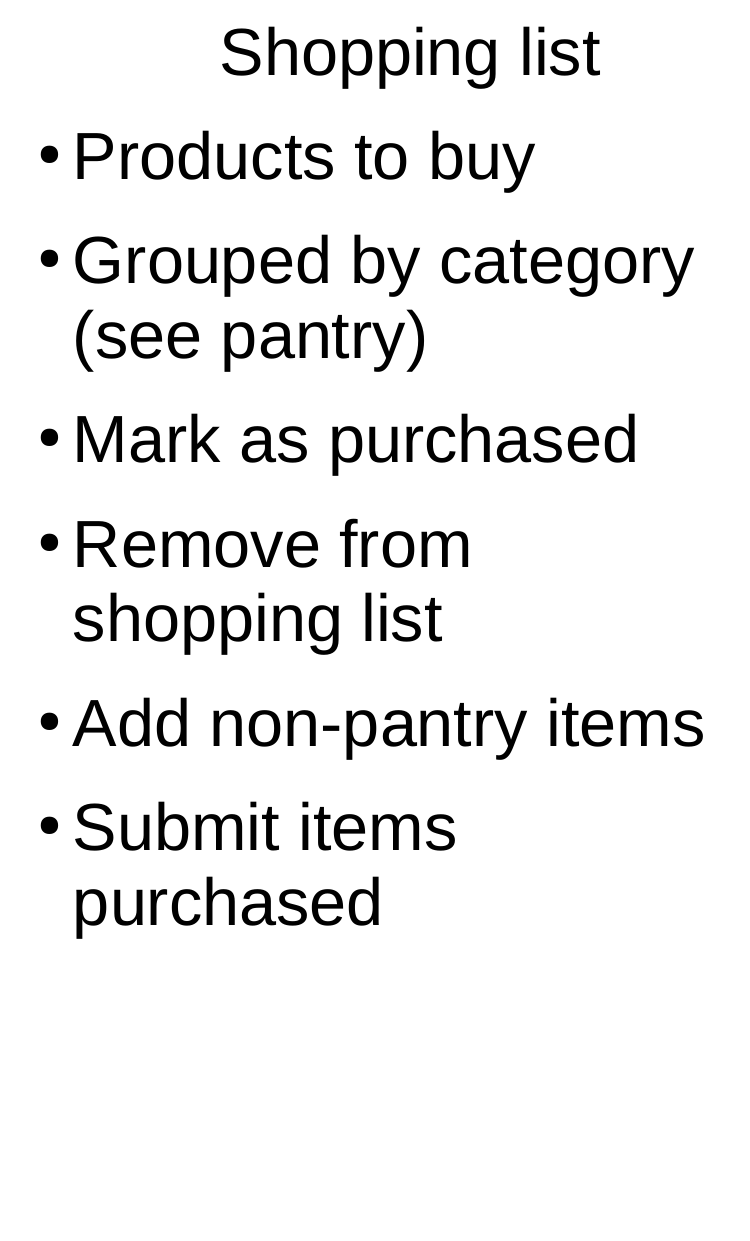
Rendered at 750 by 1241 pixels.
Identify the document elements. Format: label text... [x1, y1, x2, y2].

list Shopping list Products to buy Grouped by category (see pantry) Mark as purchased Remove from shopping list Add non-pantry items Submit items purchased [37, 15, 713, 1216]
